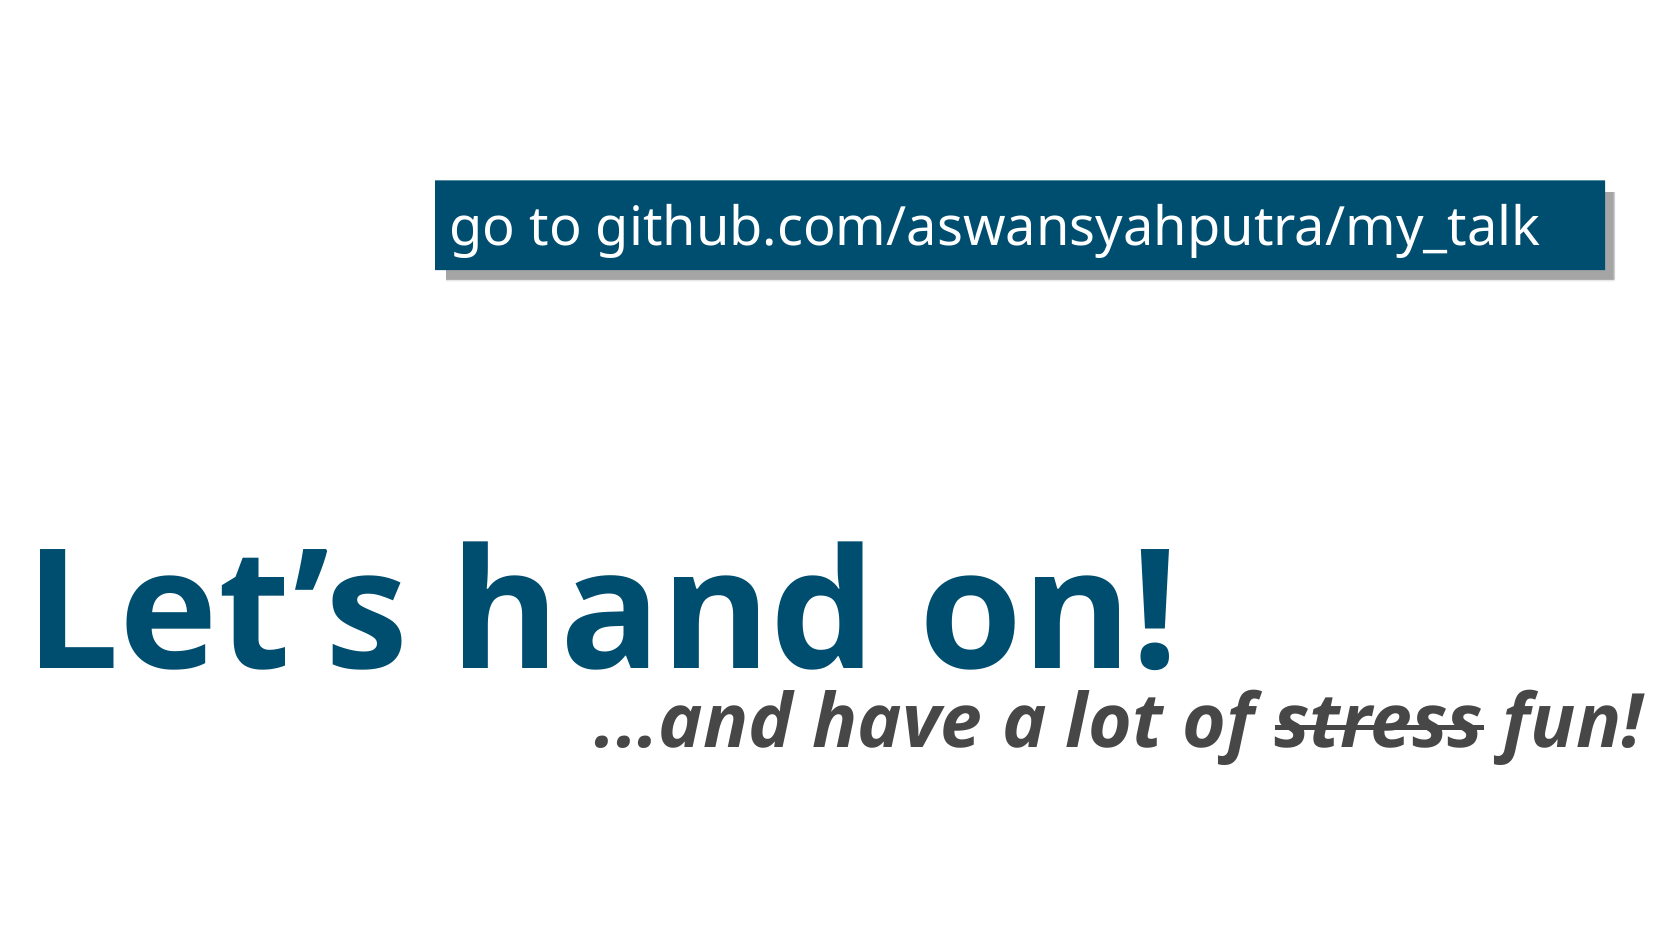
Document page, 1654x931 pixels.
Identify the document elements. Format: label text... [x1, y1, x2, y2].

text_box Let’s hand on! [10, 483, 1106, 694]
text_box go to github.com/aswansyahputra/my_talk [435, 180, 1606, 271]
text_box ...and have a lot of stress fun! [580, 660, 1637, 851]
